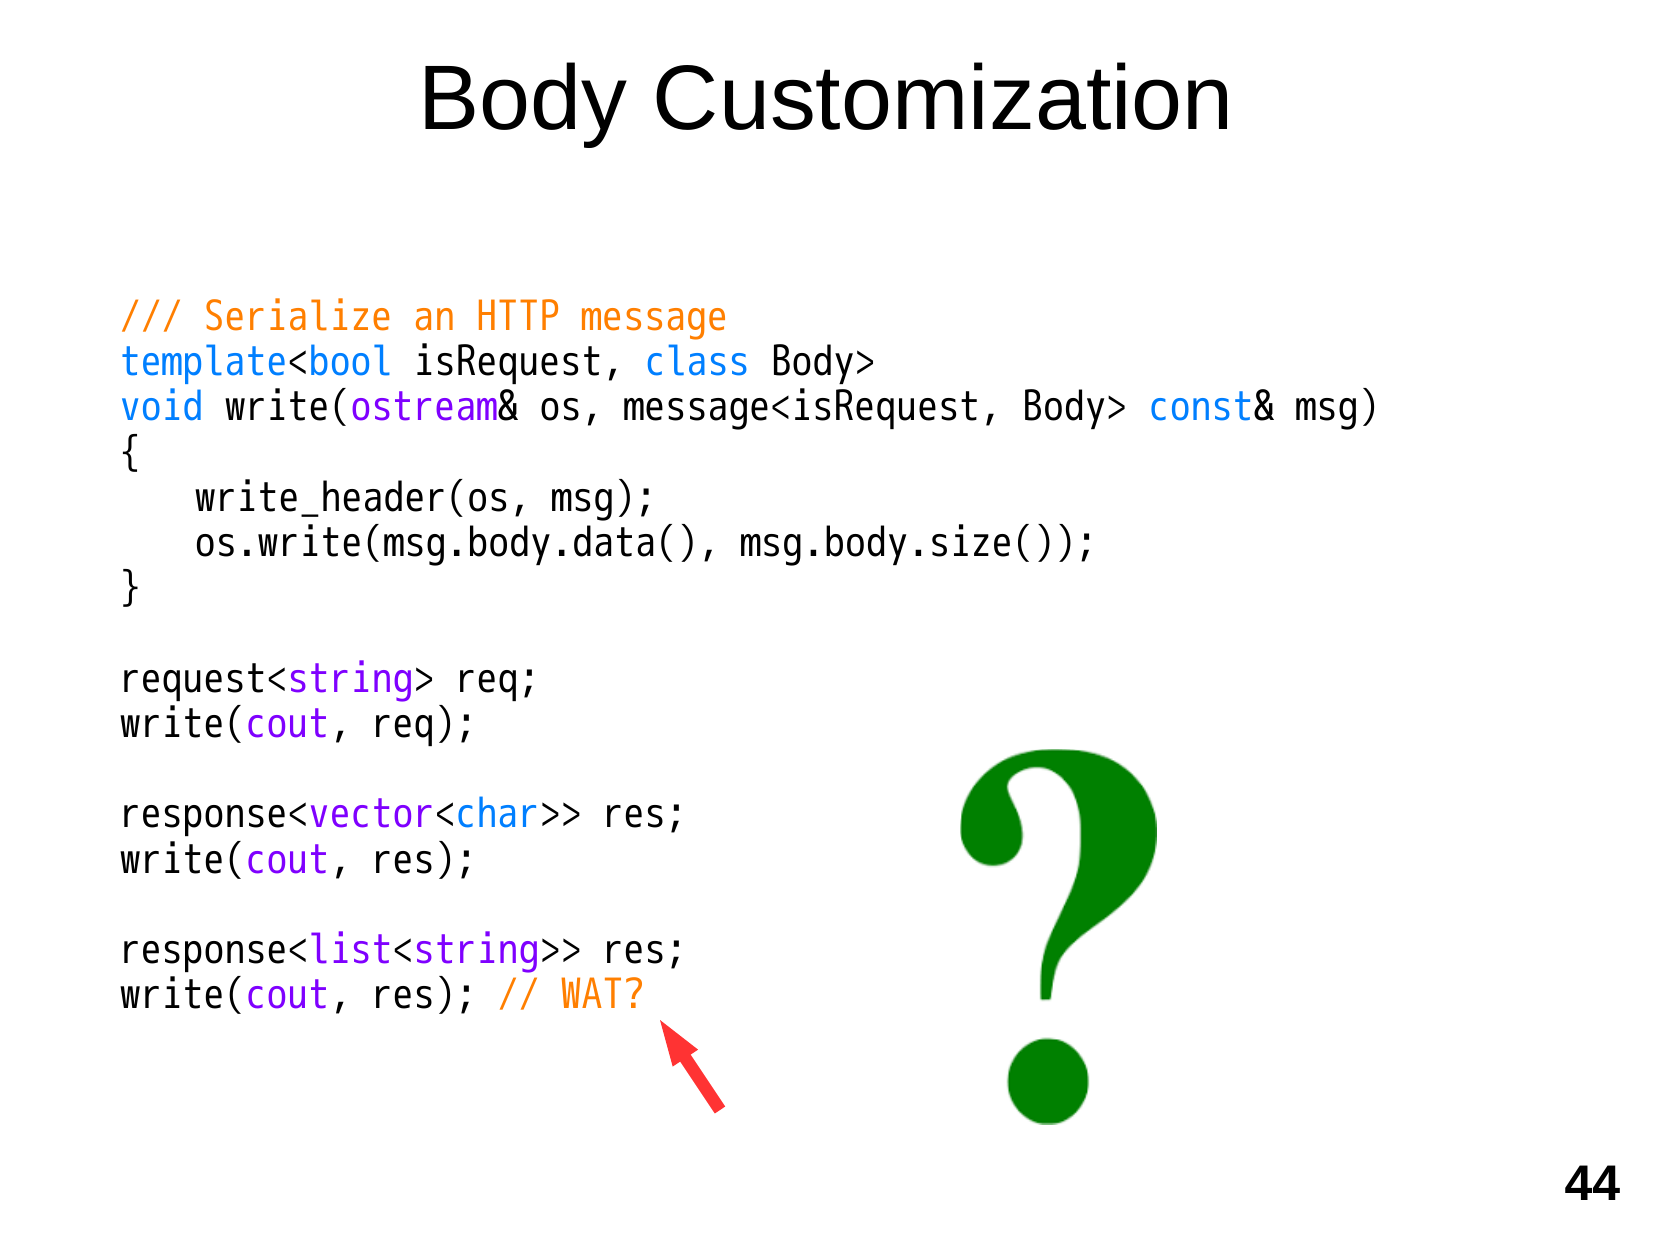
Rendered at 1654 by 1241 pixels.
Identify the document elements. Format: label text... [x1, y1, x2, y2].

picture [960, 749, 1157, 1125]
title Body Customization [82, 15, 1571, 181]
text_box /// Serialize an HTTP message template<bool isRequest, class Body> void write(ostream& os, message<isRequest, Body> const& msg) { write_header(os, msg); os.write(msg.body.data(), msg.body.size()); } request<string> req; write(cout, req); response<vector<char>> res; write(cout, res); response<list<string>> res; write(cout, res); // WAT? [104, 287, 1575, 1087]
